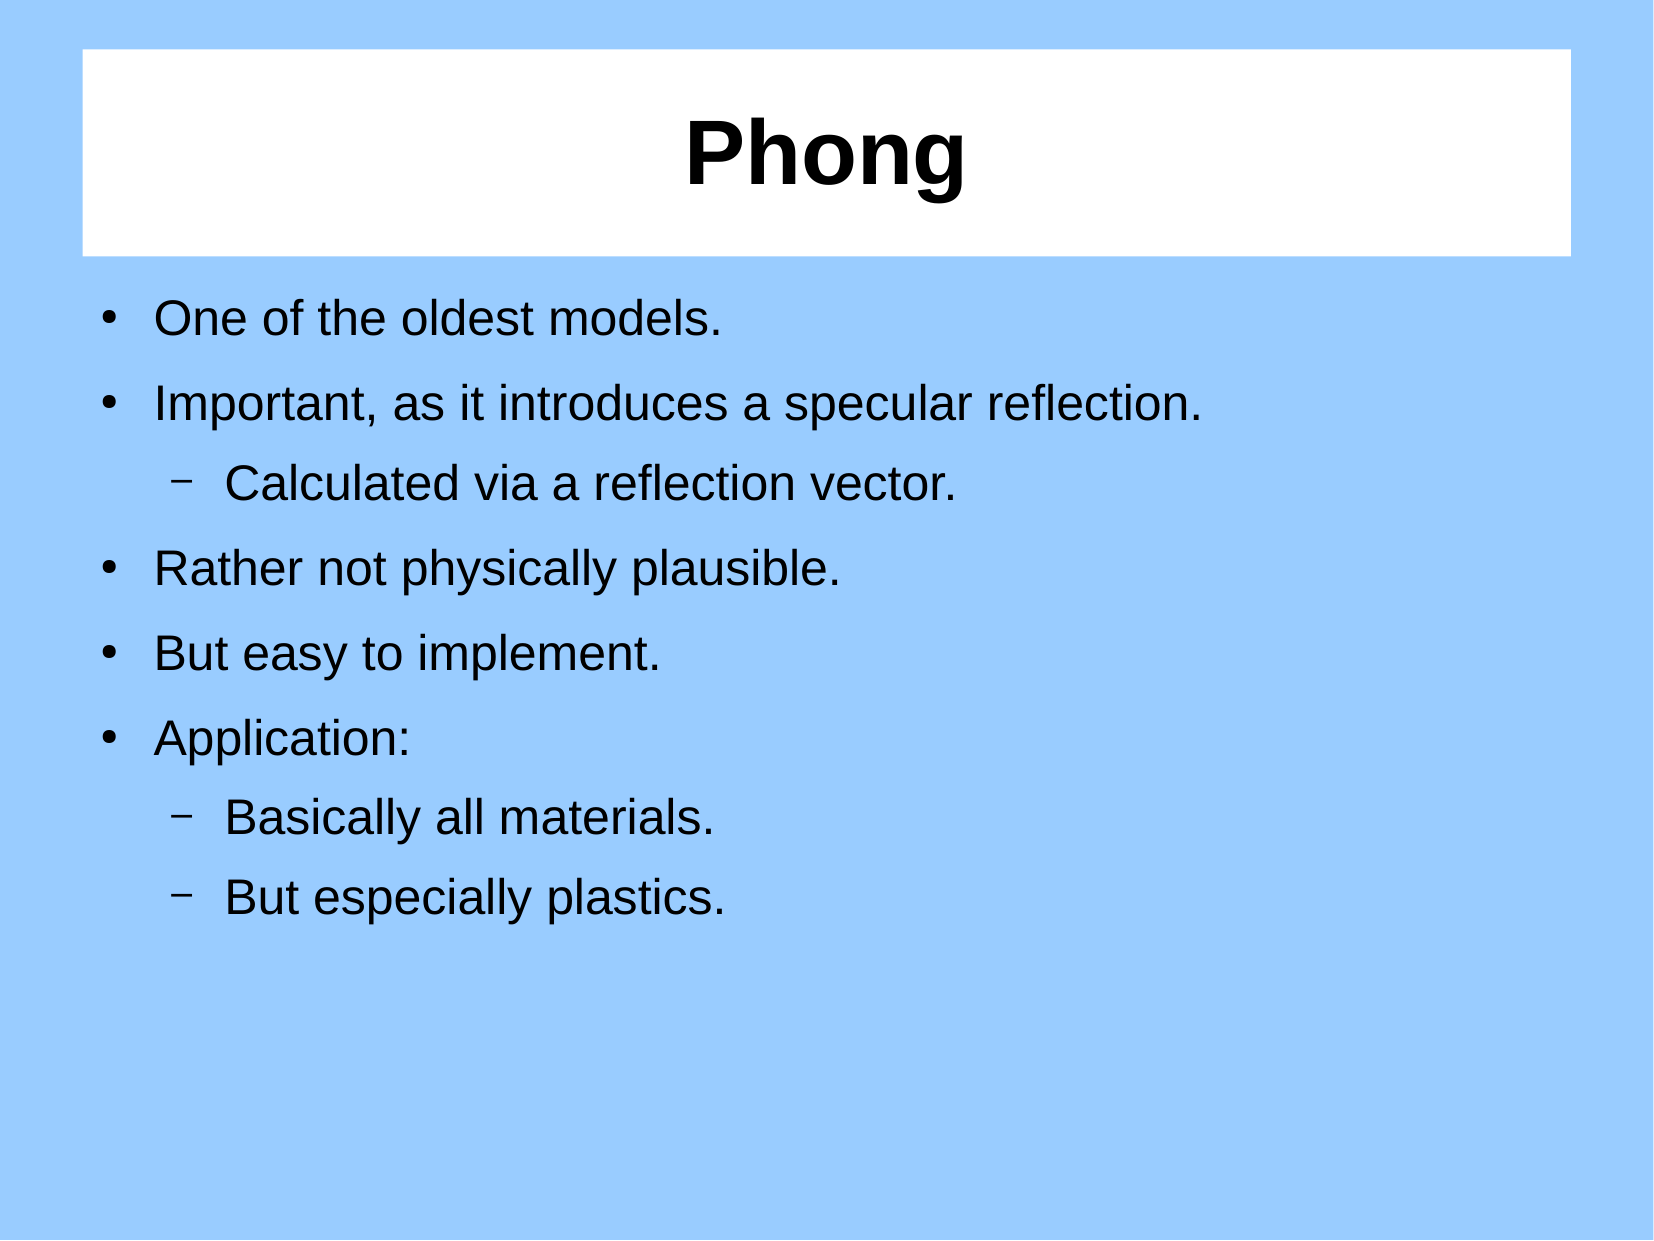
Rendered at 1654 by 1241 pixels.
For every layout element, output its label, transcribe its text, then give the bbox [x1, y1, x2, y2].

list One of the oldest models. Important, as it introduces a specular reflection. Calculated via a reflection vector. Rather not physically plausible. But easy to implement. Application: Basically all materials. But especially plastics. [82, 290, 1571, 1170]
title Phong [82, 49, 1571, 257]
